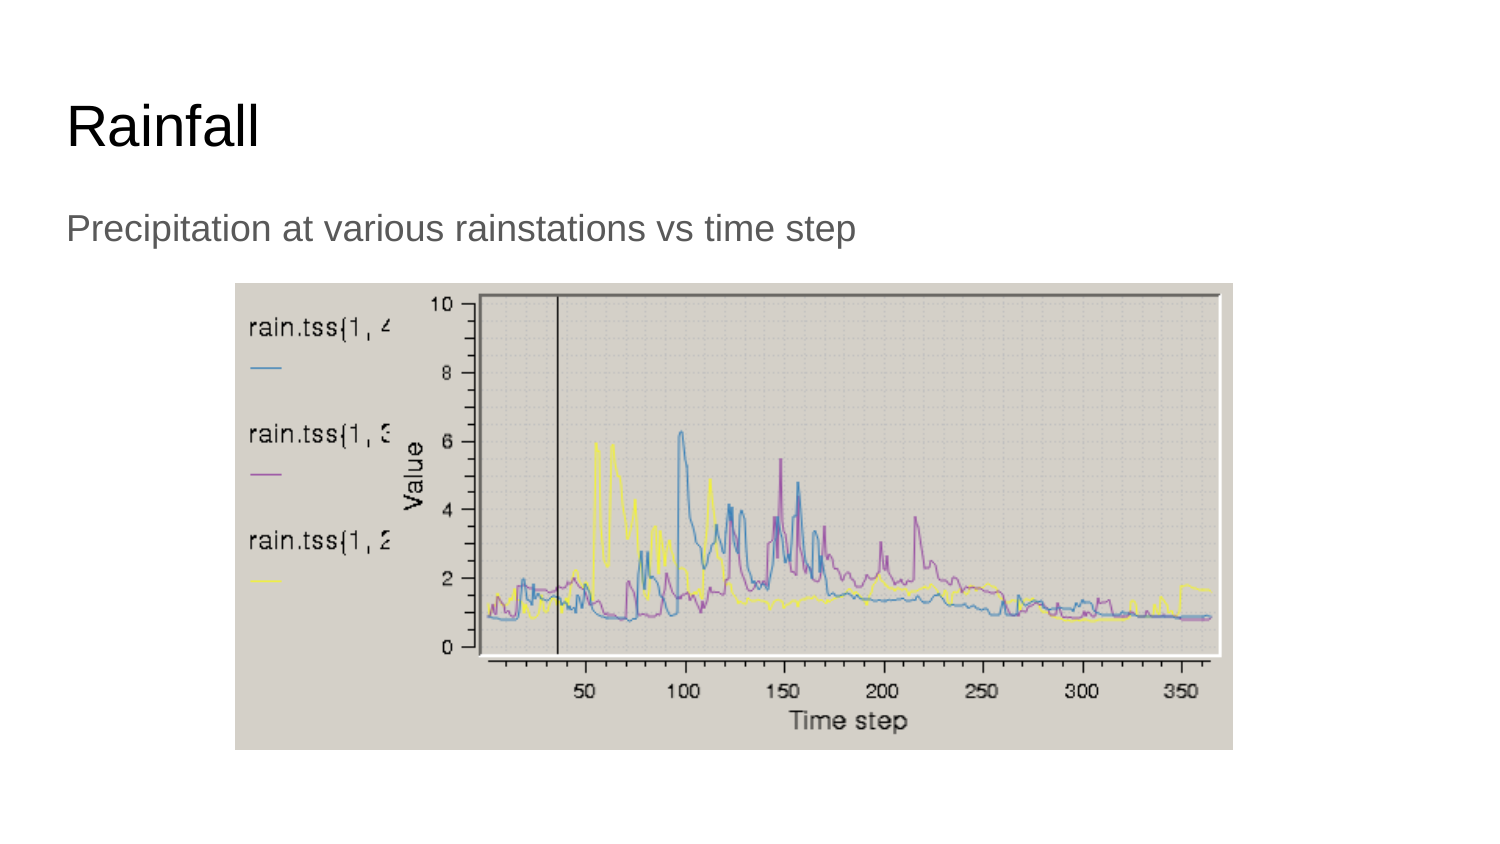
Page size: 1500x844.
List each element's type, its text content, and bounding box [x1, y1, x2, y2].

list Precipitation at various rainstations vs time step [51, 189, 1449, 750]
picture [235, 283, 1233, 750]
title Rainfall [51, 72, 1449, 167]
